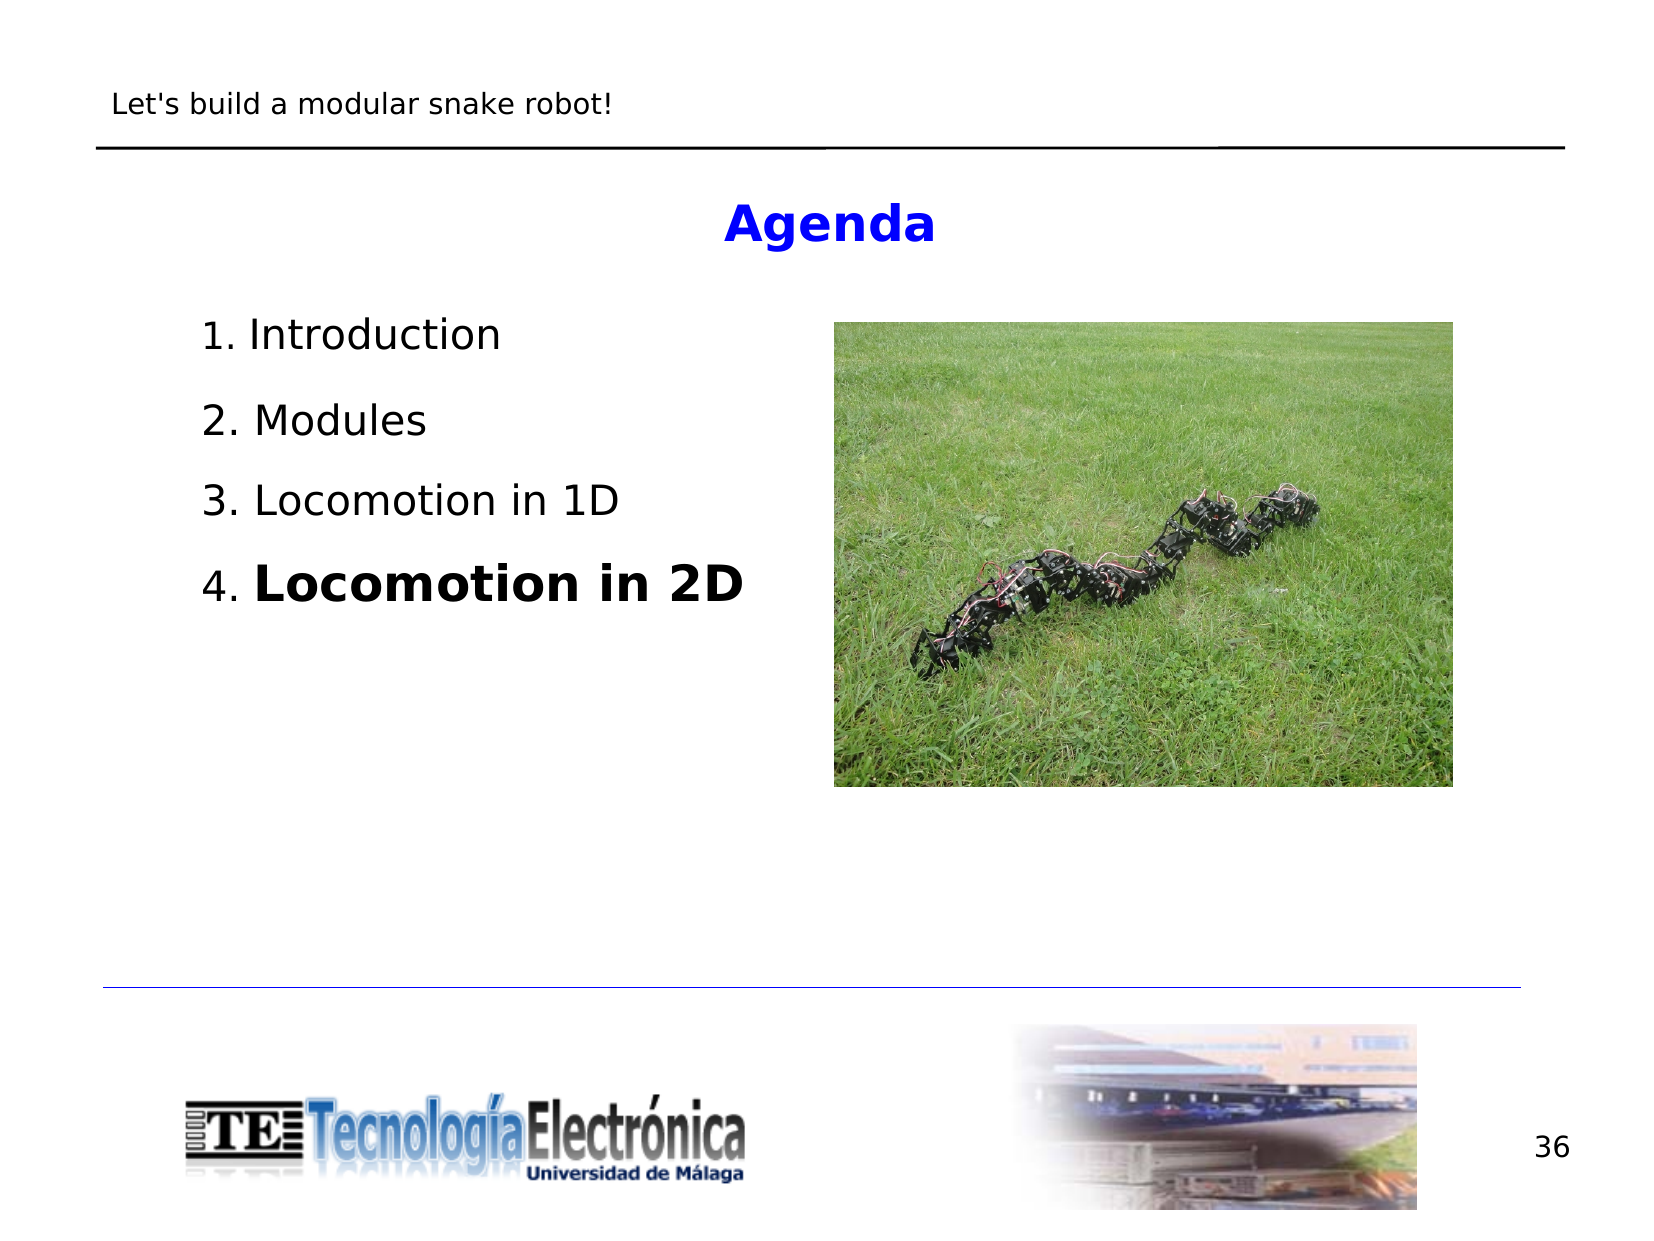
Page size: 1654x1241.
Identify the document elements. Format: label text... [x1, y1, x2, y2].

picture [834, 322, 1453, 787]
text_box Agenda [709, 187, 953, 261]
text_box Introduction Modules Locomotion in 1D Locomotion in 2D [186, 303, 761, 621]
text_box Let's build a modular snake robot! [96, 79, 630, 129]
picture [173, 1024, 1417, 1210]
